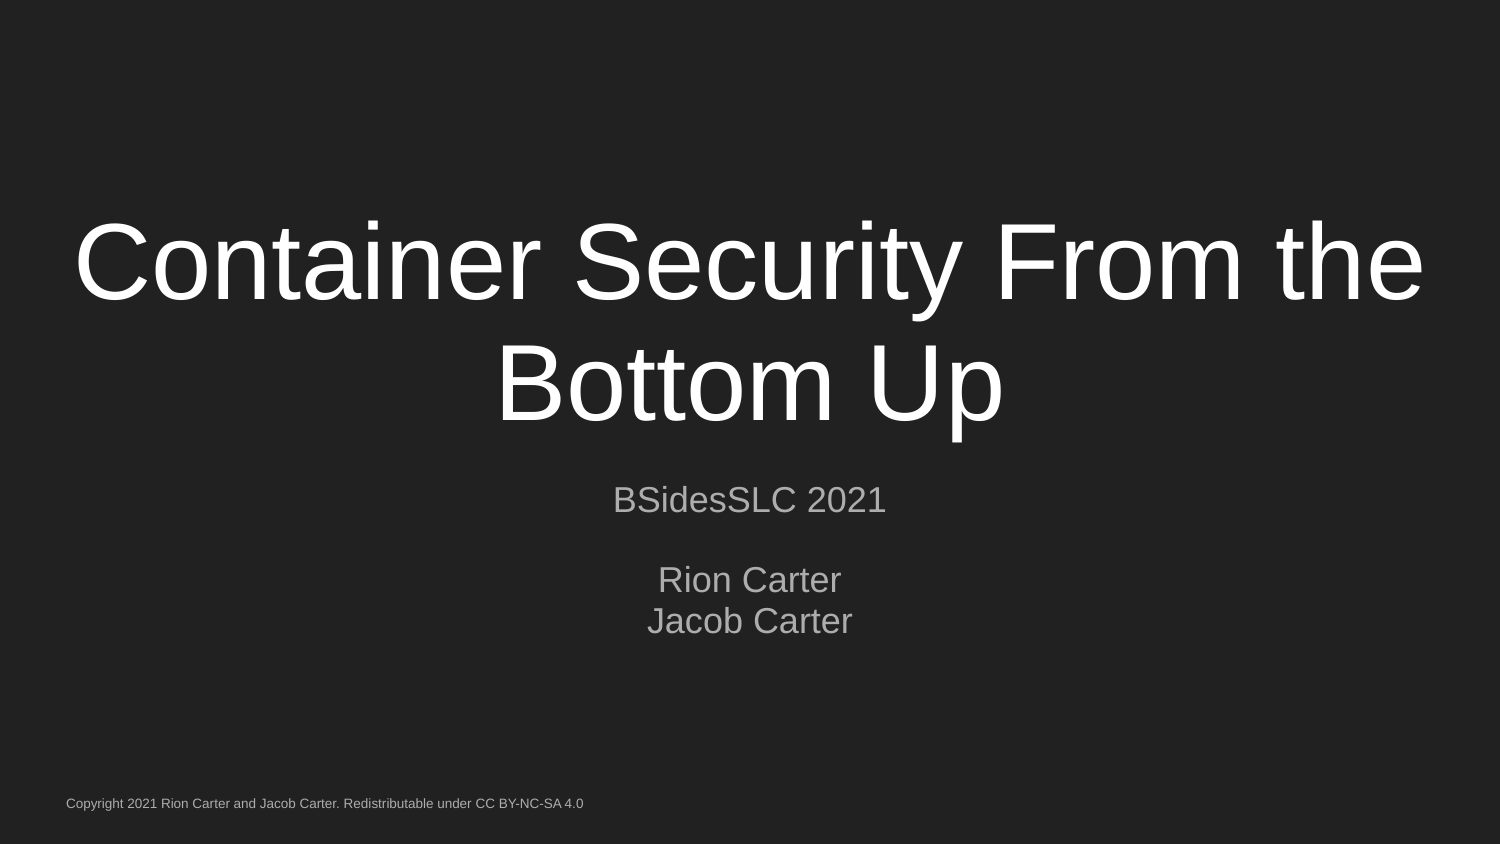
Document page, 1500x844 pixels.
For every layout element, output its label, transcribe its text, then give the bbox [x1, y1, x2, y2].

title Container Security From the Bottom Up [51, 122, 1449, 459]
subtitle Copyright 2021 Rion Carter and Jacob Carter. Redistributable under CC BY-NC-SA 4.0 [51, 784, 1404, 827]
subtitle BSidesSLC 2021 Rion Carter Jacob Carter [51, 464, 1449, 657]
